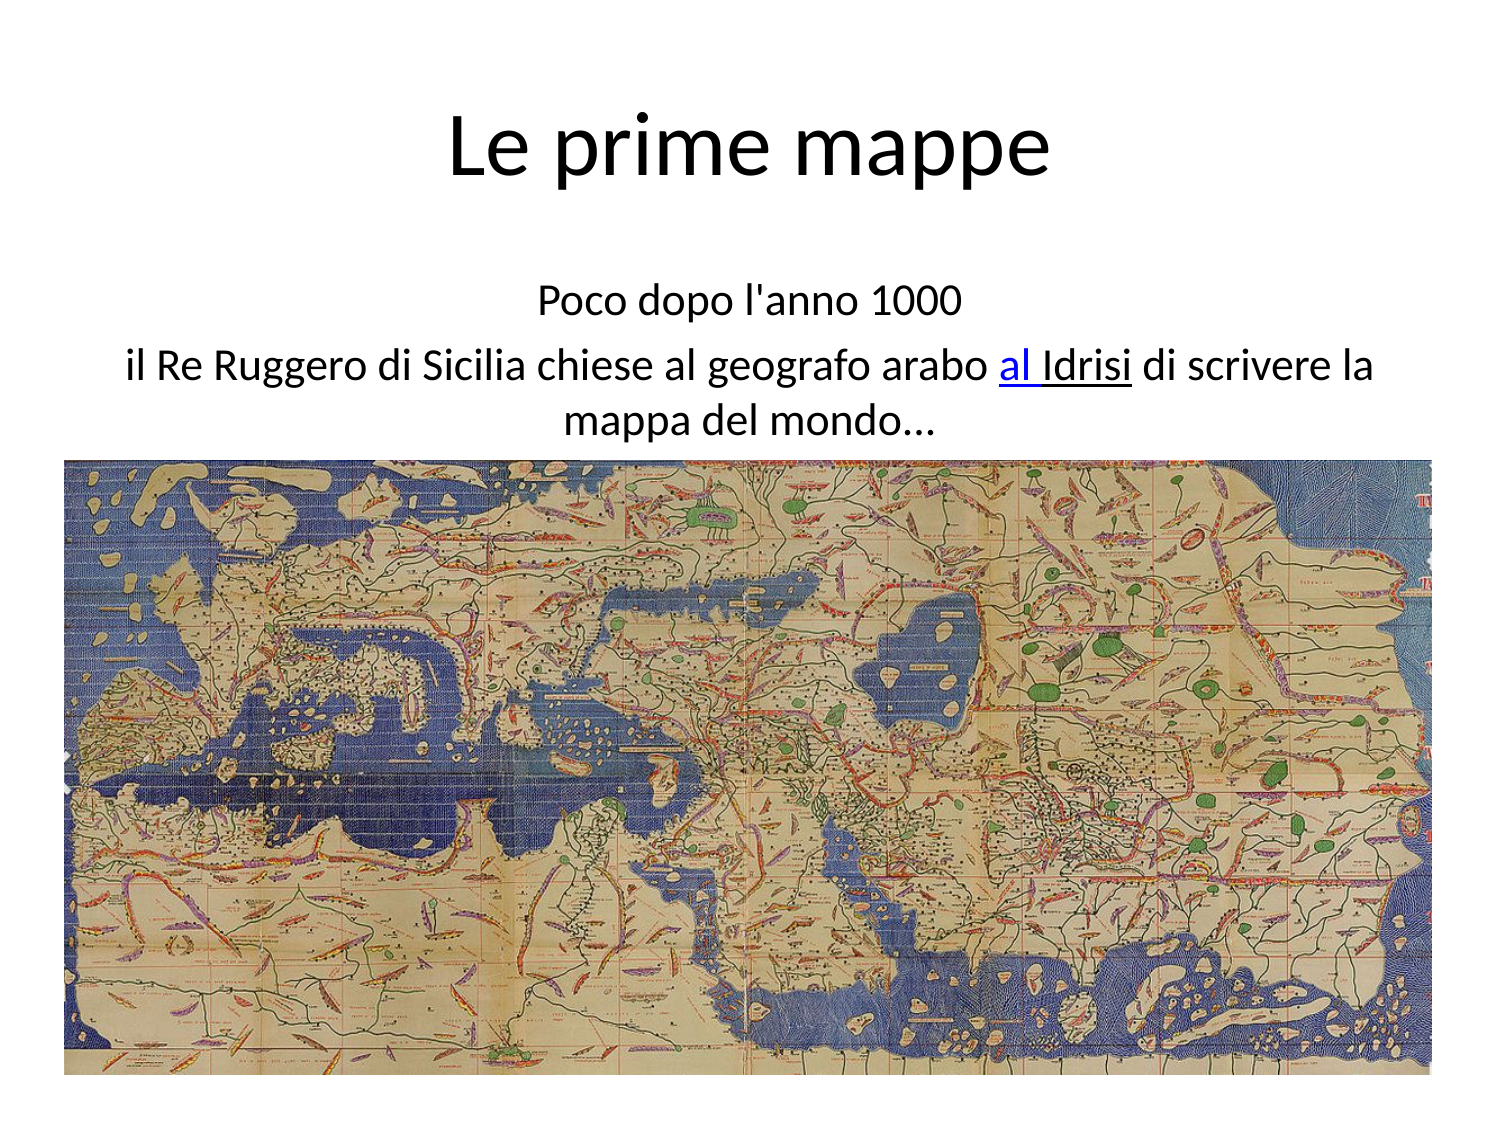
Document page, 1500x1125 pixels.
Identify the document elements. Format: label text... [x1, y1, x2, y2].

list Poco dopo l'anno 1000 il Re Ruggero di Sicilia chiese al geografo arabo al Idrisi di scrivere la mappa del mondo... [75, 262, 1425, 460]
title Le prime mappe [75, 45, 1425, 233]
picture [64, 460, 1432, 1075]
